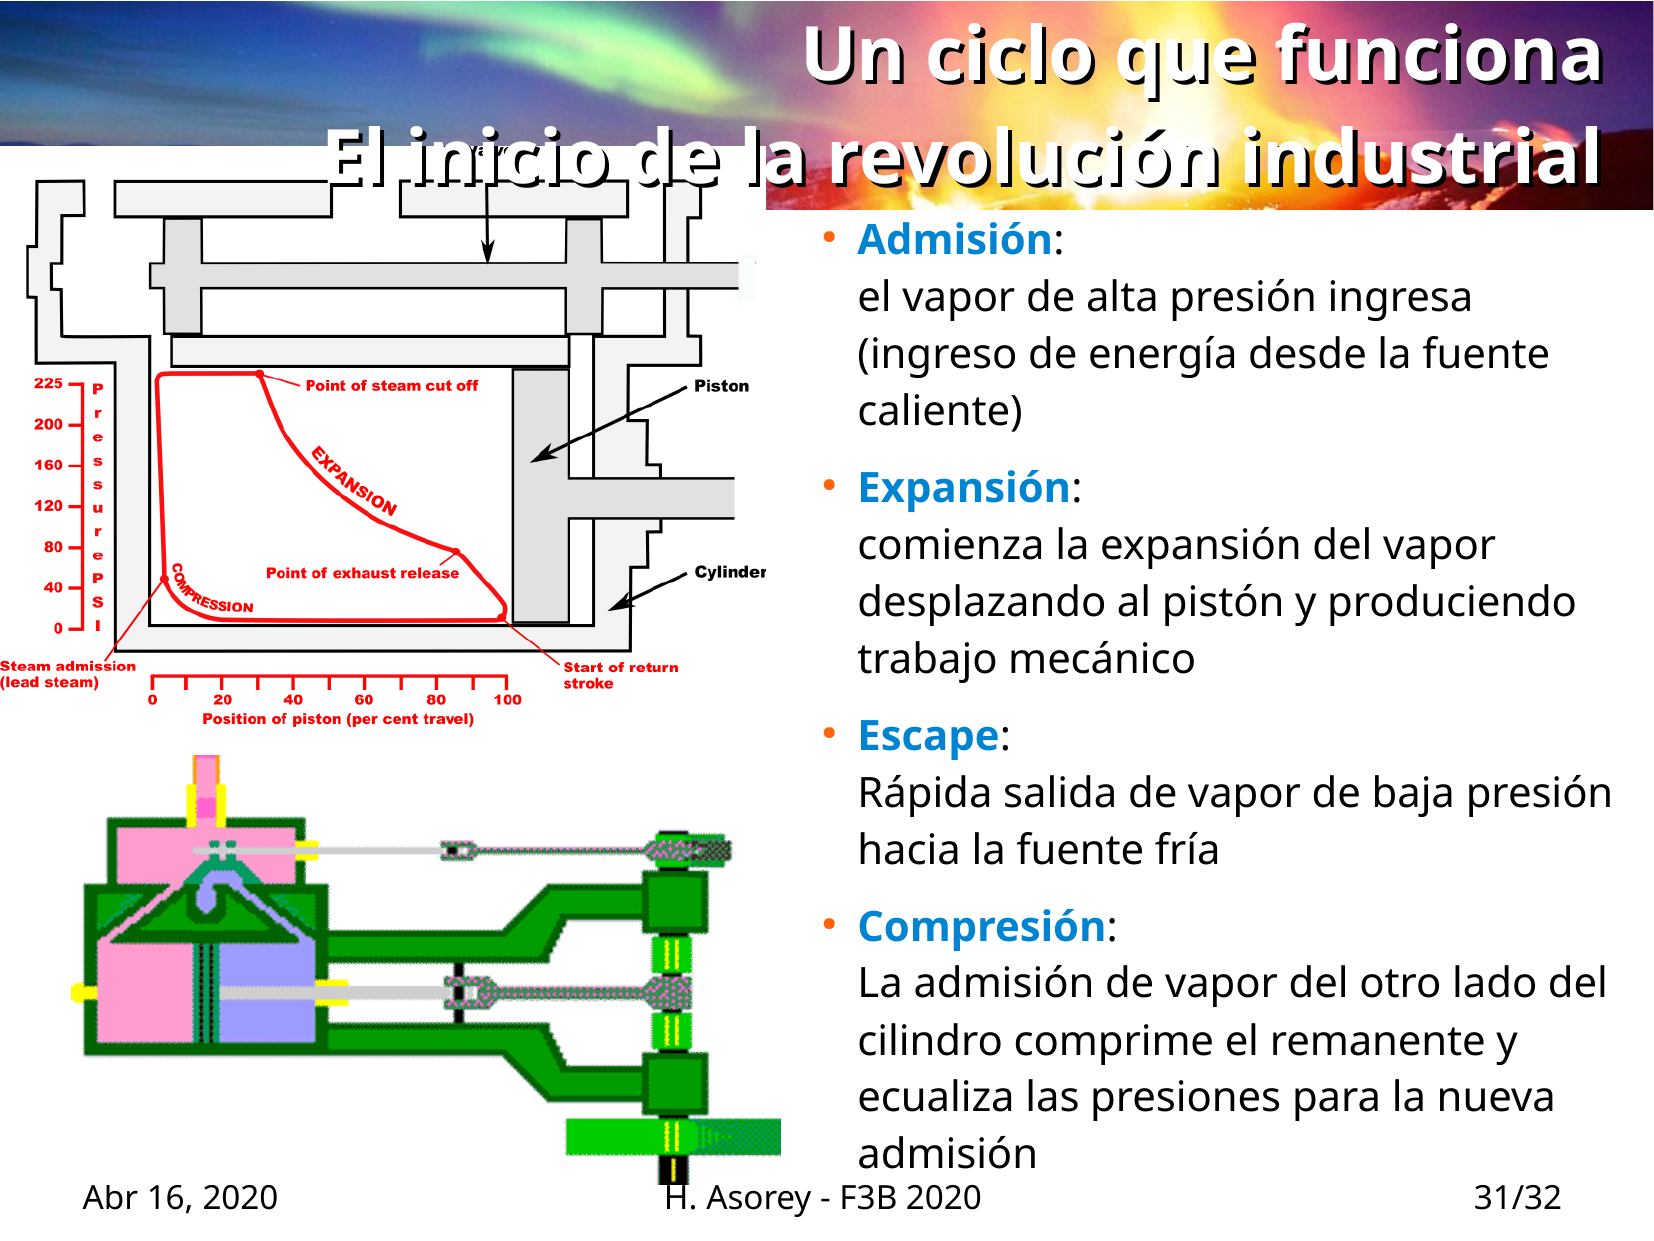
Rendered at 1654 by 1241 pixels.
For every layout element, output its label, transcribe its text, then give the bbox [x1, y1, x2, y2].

picture [0, 1, 1654, 728]
list Admisión: el vapor de alta presión ingresa (ingreso de energía desde la fuente caliente) Expansión: comienza la expansión del vapor desplazando al pistón y produciendo trabajo mecánico Escape: Rápida salida de vapor de baja presión hacia la fuente fría Compresión: La admisión de vapor del otro lado del cilindro comprime el remanente y ecualiza las presiones para la nueva admisión [810, 210, 1636, 1186]
title Un ciclo que funciona El inicio de la revolución industrial [45, 11, 1606, 195]
picture [71, 755, 781, 1186]
